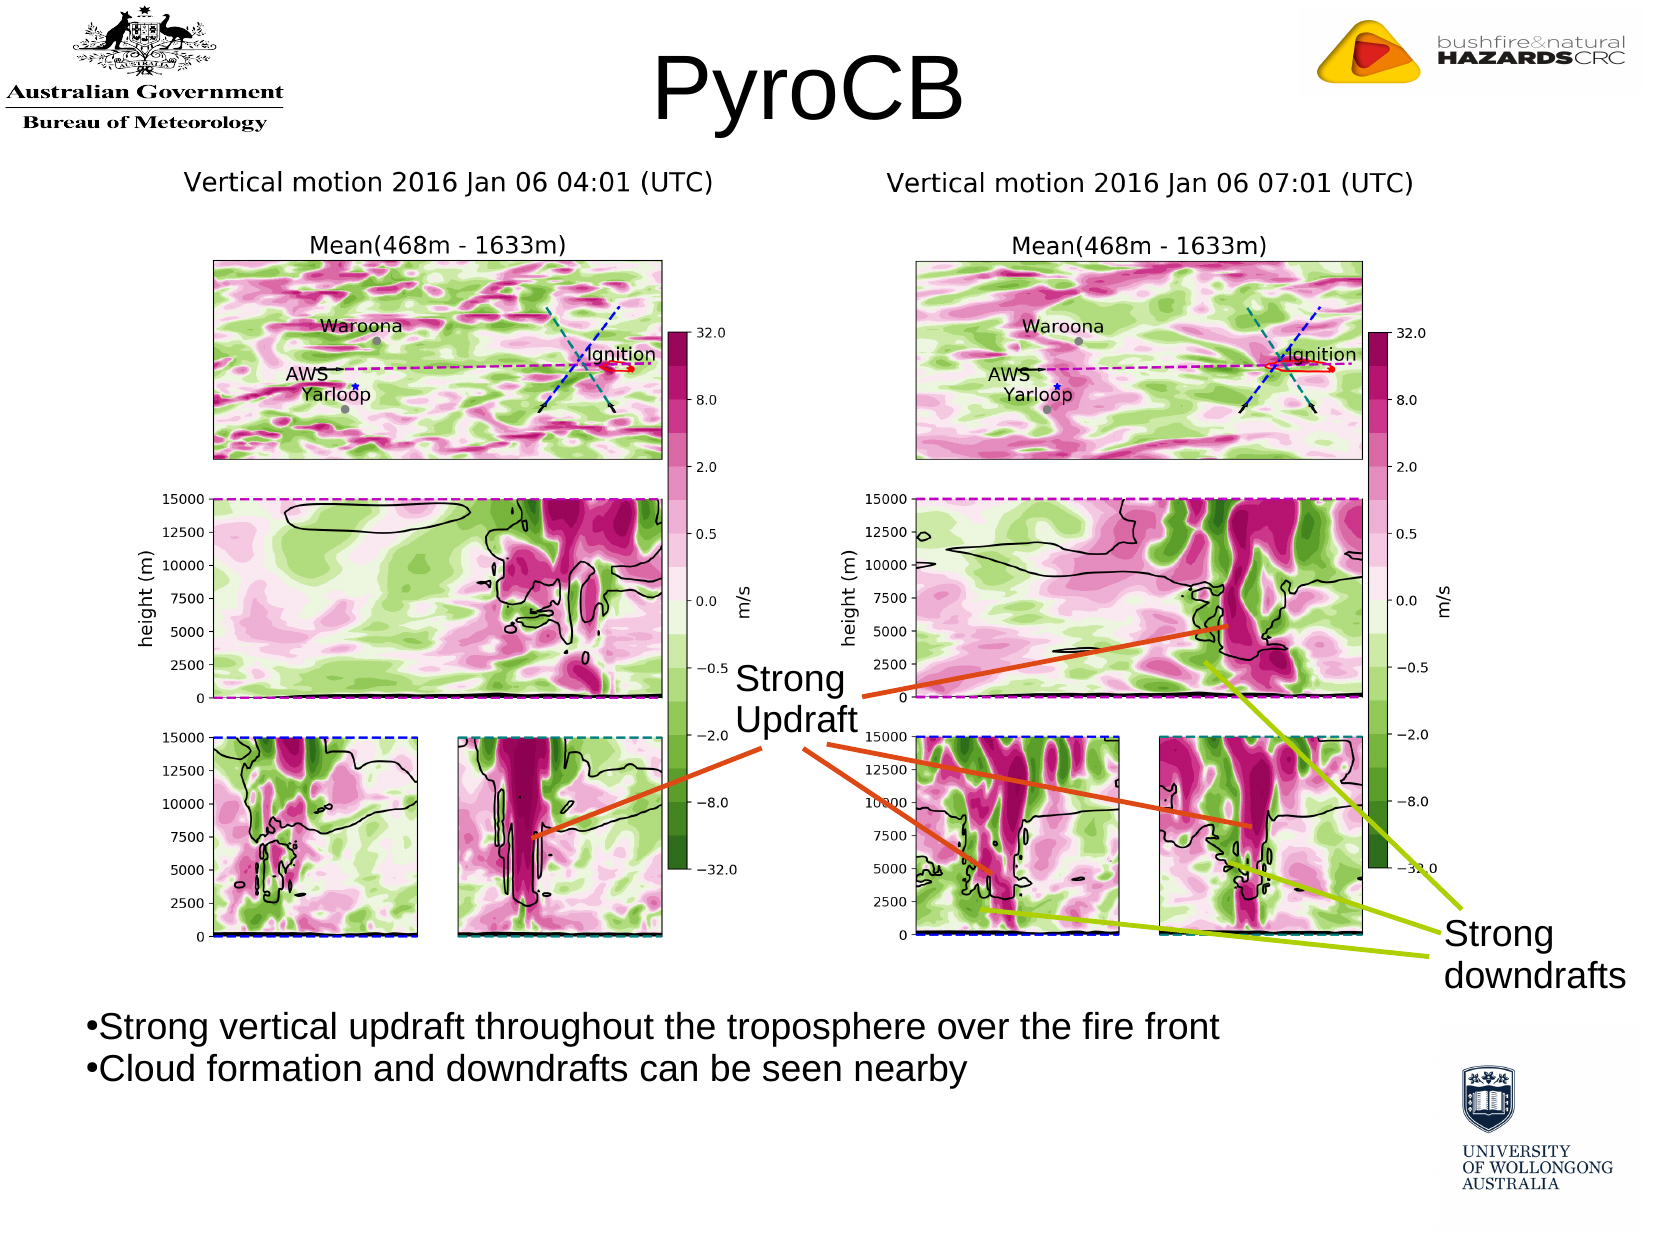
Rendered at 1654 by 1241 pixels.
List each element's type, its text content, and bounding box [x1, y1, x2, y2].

text_box Strong downdrafts [1429, 905, 1642, 1046]
text_box Strong Updraft [720, 649, 886, 749]
text_box Strong vertical updraft throughout the troposphere over the fire front Cloud formation and downdrafts can be seen nearby [70, 998, 1433, 1097]
picture [5, 5, 284, 132]
picture [1329, 8, 1642, 95]
picture [1433, 1023, 1642, 1232]
title PyroCB [289, 0, 1329, 166]
picture [838, 154, 1462, 957]
picture [135, 153, 762, 957]
